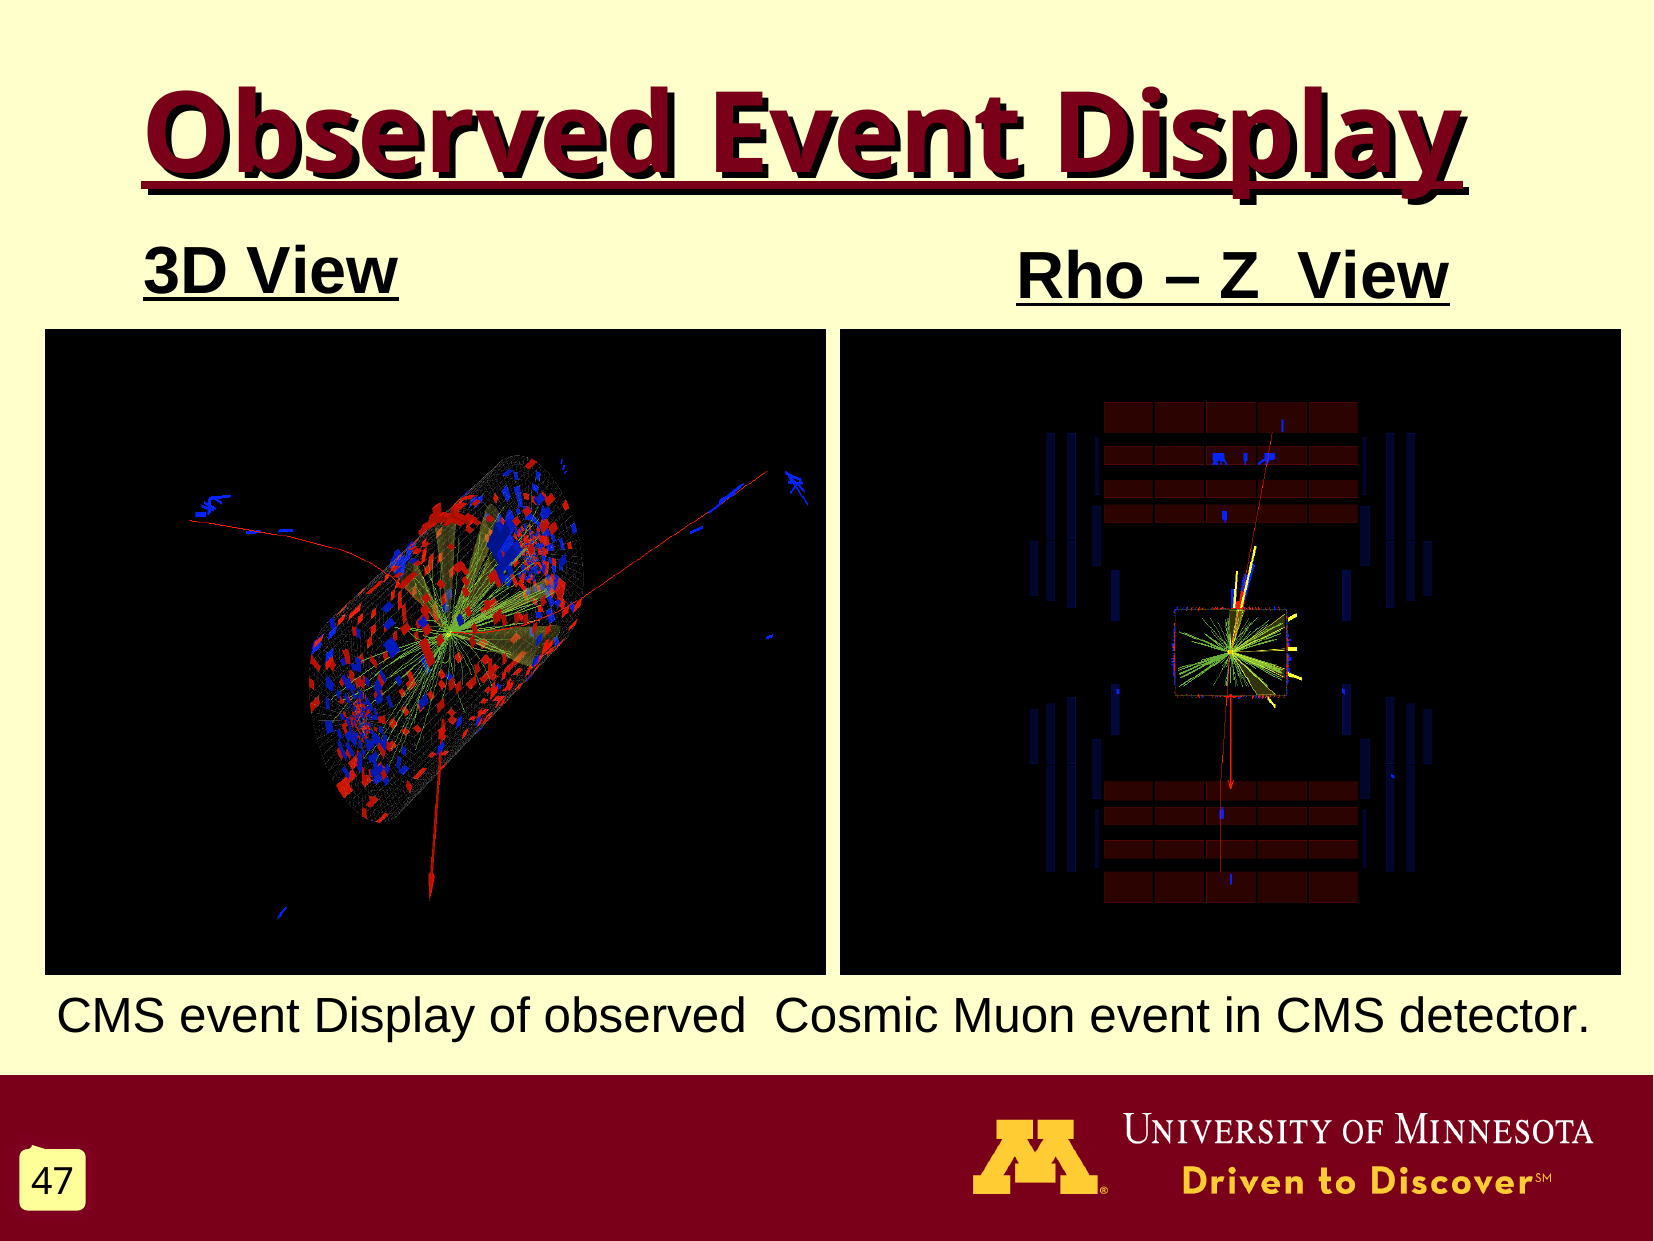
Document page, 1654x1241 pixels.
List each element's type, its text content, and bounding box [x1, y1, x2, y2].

list CMS event Display of observed Cosmic Muon event in CMS detector. [0, 975, 1653, 1079]
text_box 47 [15, 1137, 91, 1216]
picture [840, 329, 1621, 976]
list Rho – Z View [945, 230, 1503, 335]
picture [0, 1075, 1654, 1241]
list 3D View [72, 225, 631, 329]
title Observed Event Display [126, 23, 1606, 231]
picture [45, 329, 826, 976]
